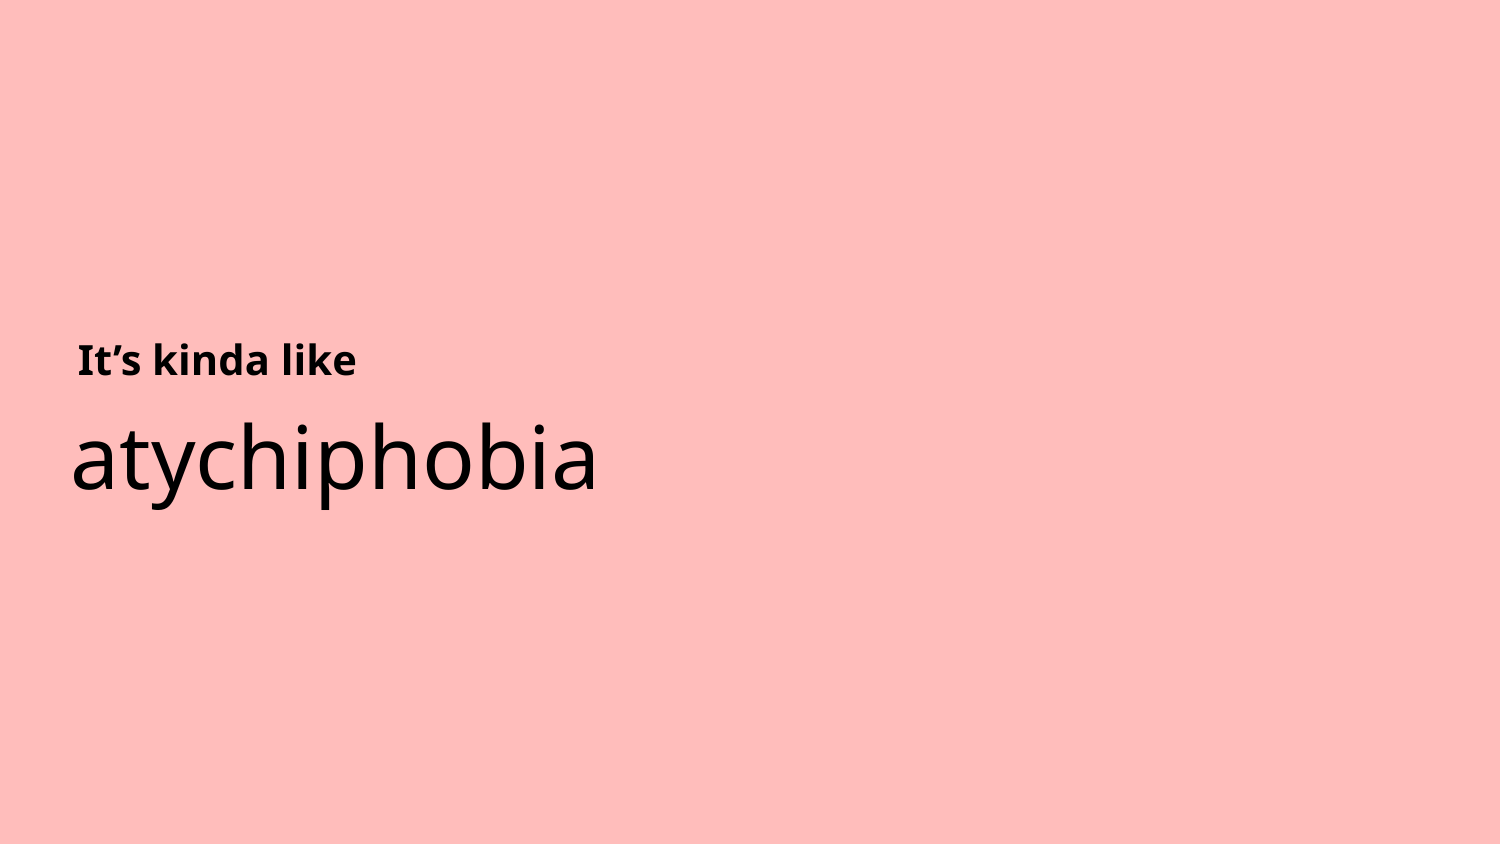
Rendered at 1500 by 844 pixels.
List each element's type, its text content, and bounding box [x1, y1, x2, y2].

text_box It’s kinda like [62, 308, 1388, 399]
title atychiphobia [70, 401, 1416, 514]
